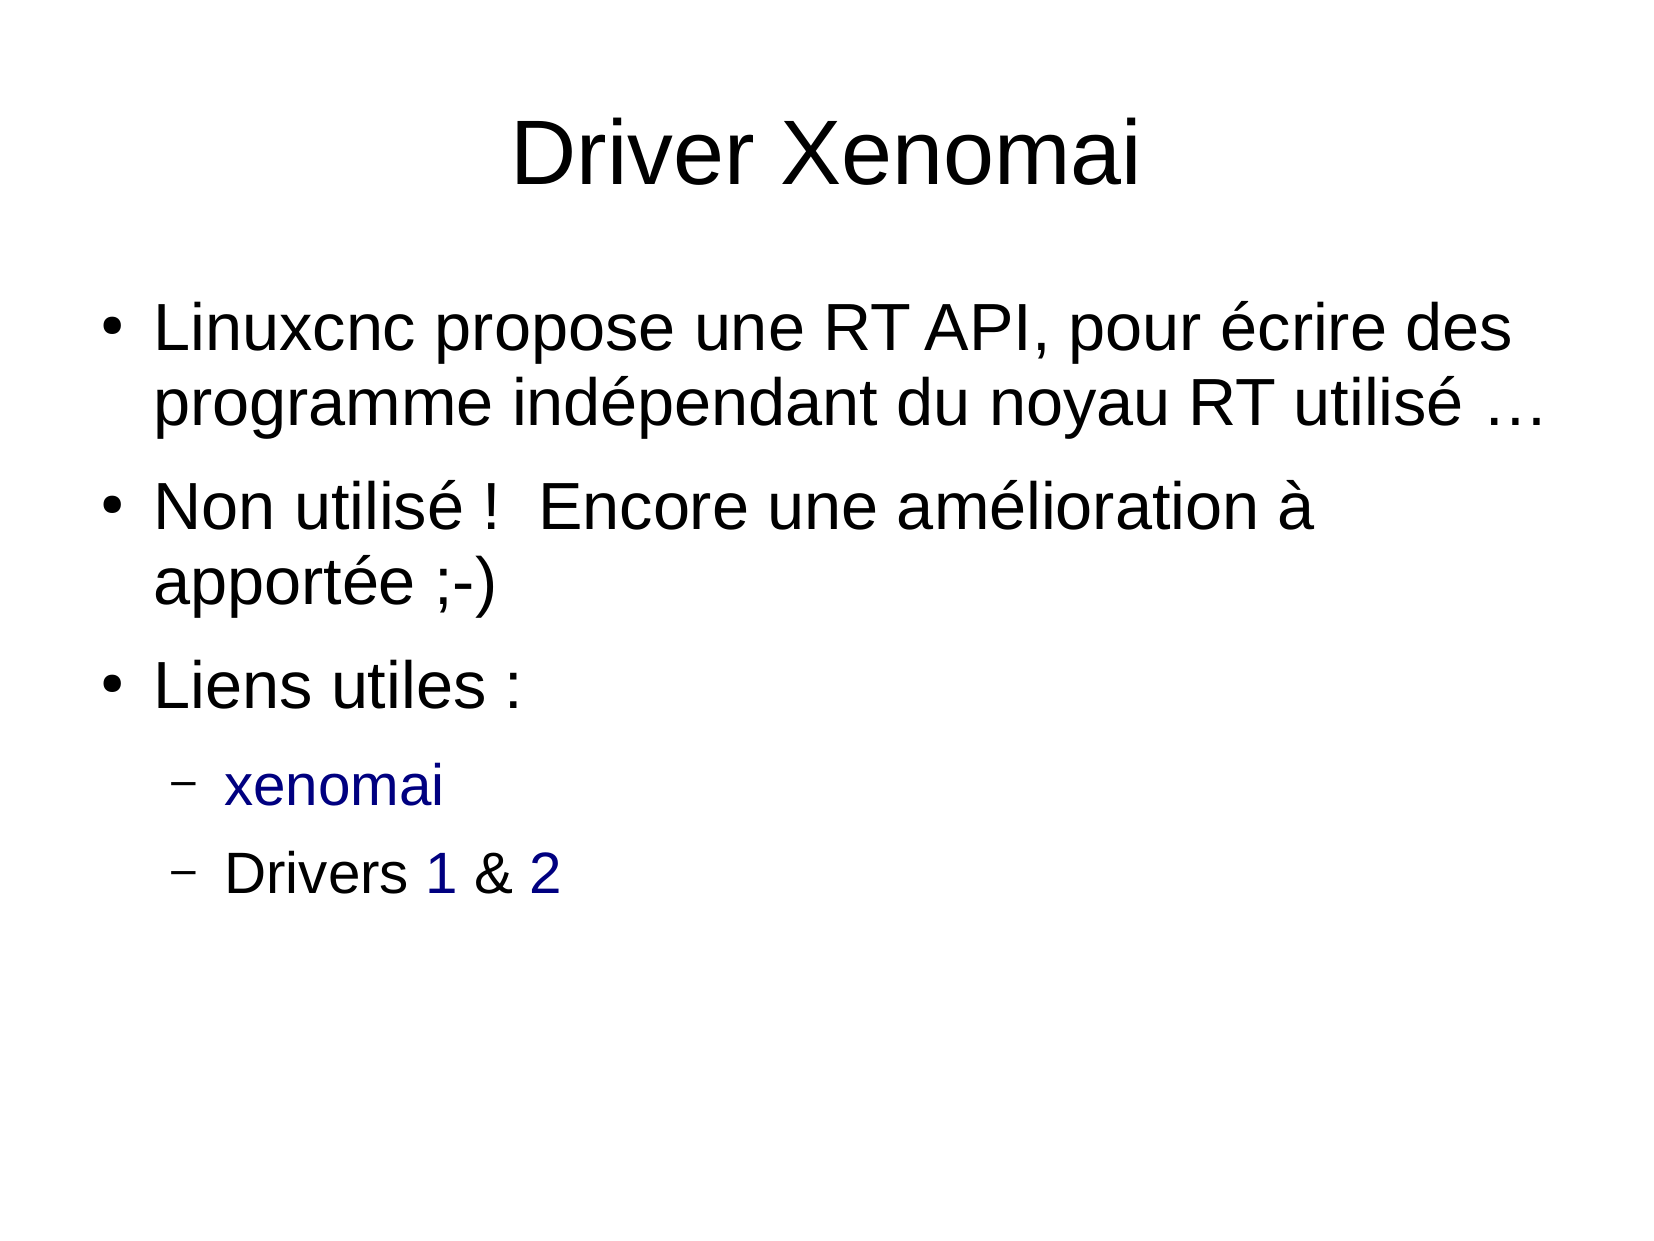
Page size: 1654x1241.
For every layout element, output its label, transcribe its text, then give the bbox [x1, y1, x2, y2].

list Linuxcnc propose une RT API, pour écrire des programme indépendant du noyau RT utilisé … Non utilisé ! Encore une amélioration à apportée ;-) Liens utiles : xenomai Drivers 1 & 2 [82, 290, 1571, 1010]
title Driver Xenomai [82, 49, 1571, 257]
